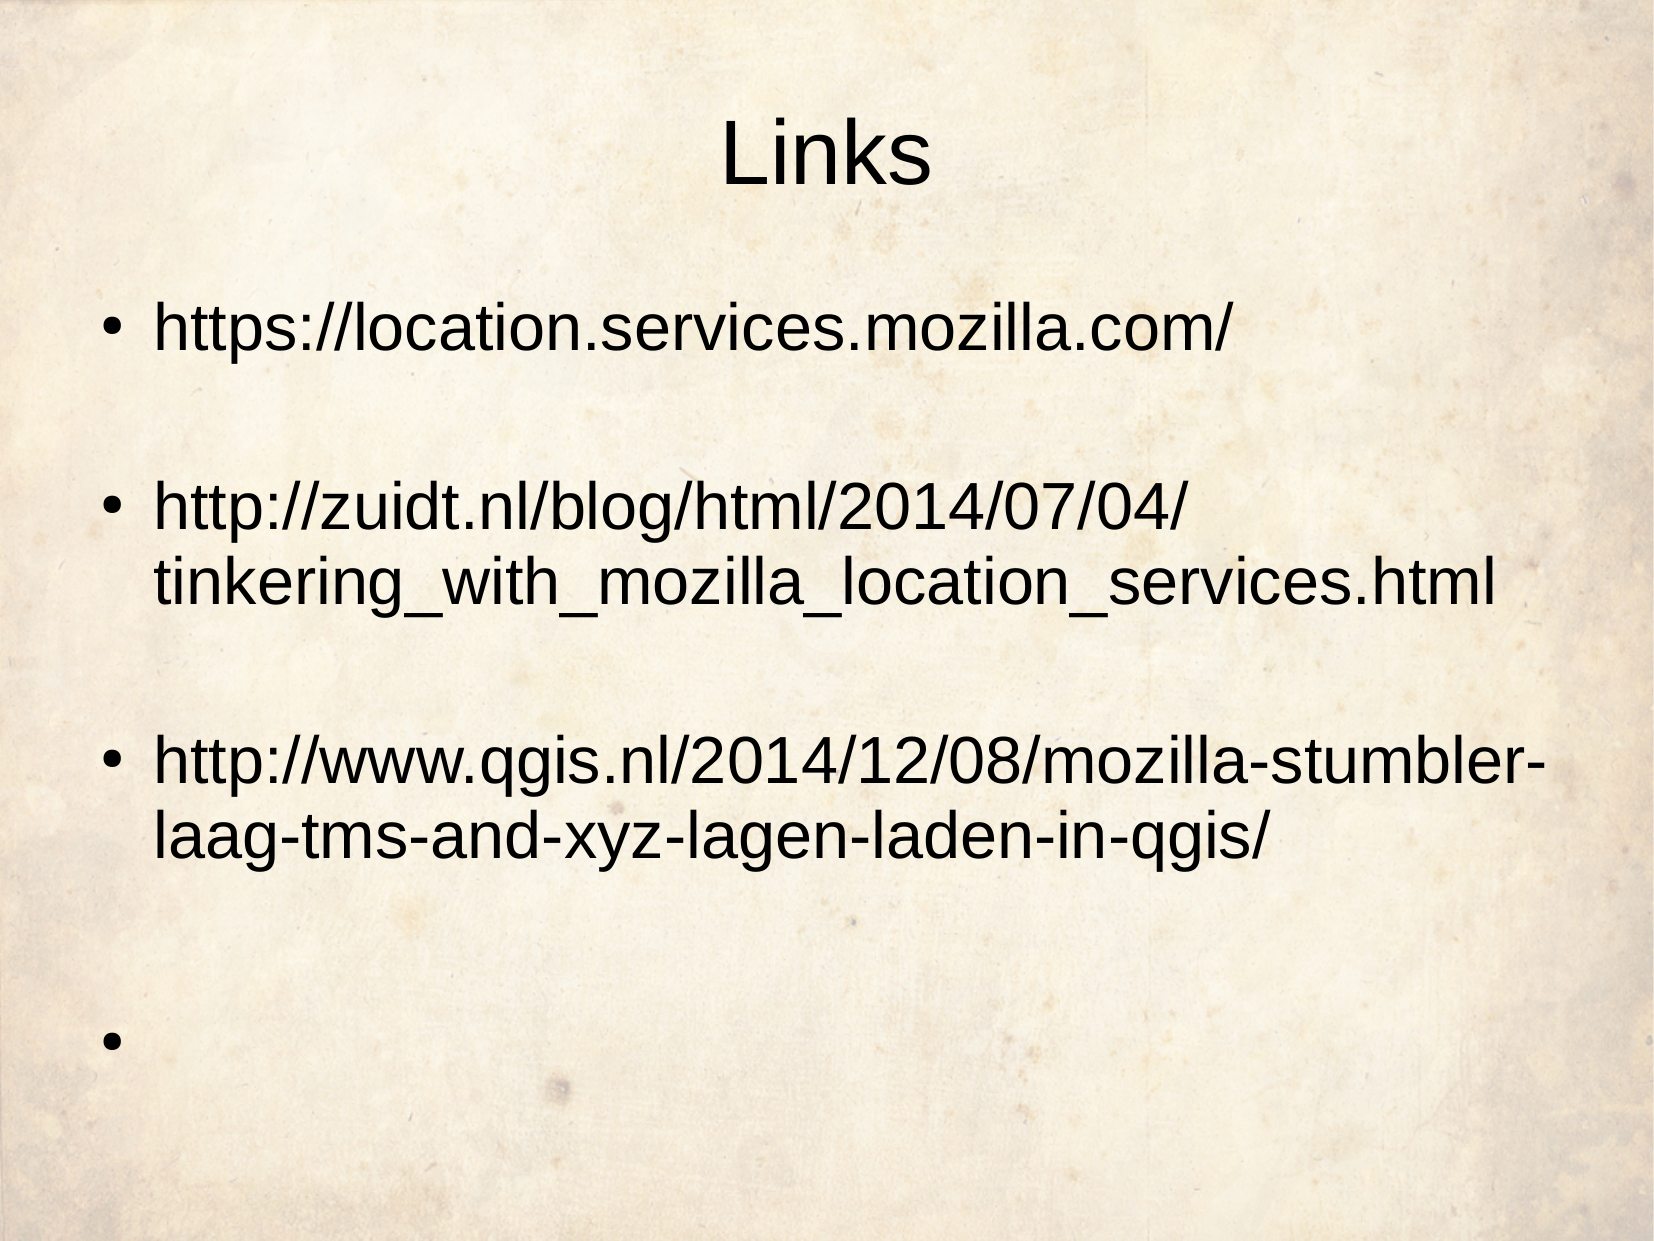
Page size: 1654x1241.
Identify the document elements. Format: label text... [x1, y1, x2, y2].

list https://location.services.mozilla.com/ http://zuidt.nl/blog/html/2014/07/04/tinkering_with_mozilla_location_services.html http://www.qgis.nl/2014/12/08/mozilla-stumbler-laag-tms-and-xyz-lagen-laden-in-qgis/ [82, 290, 1571, 1010]
picture [0, 0, 1654, 1241]
title Links [82, 49, 1571, 257]
